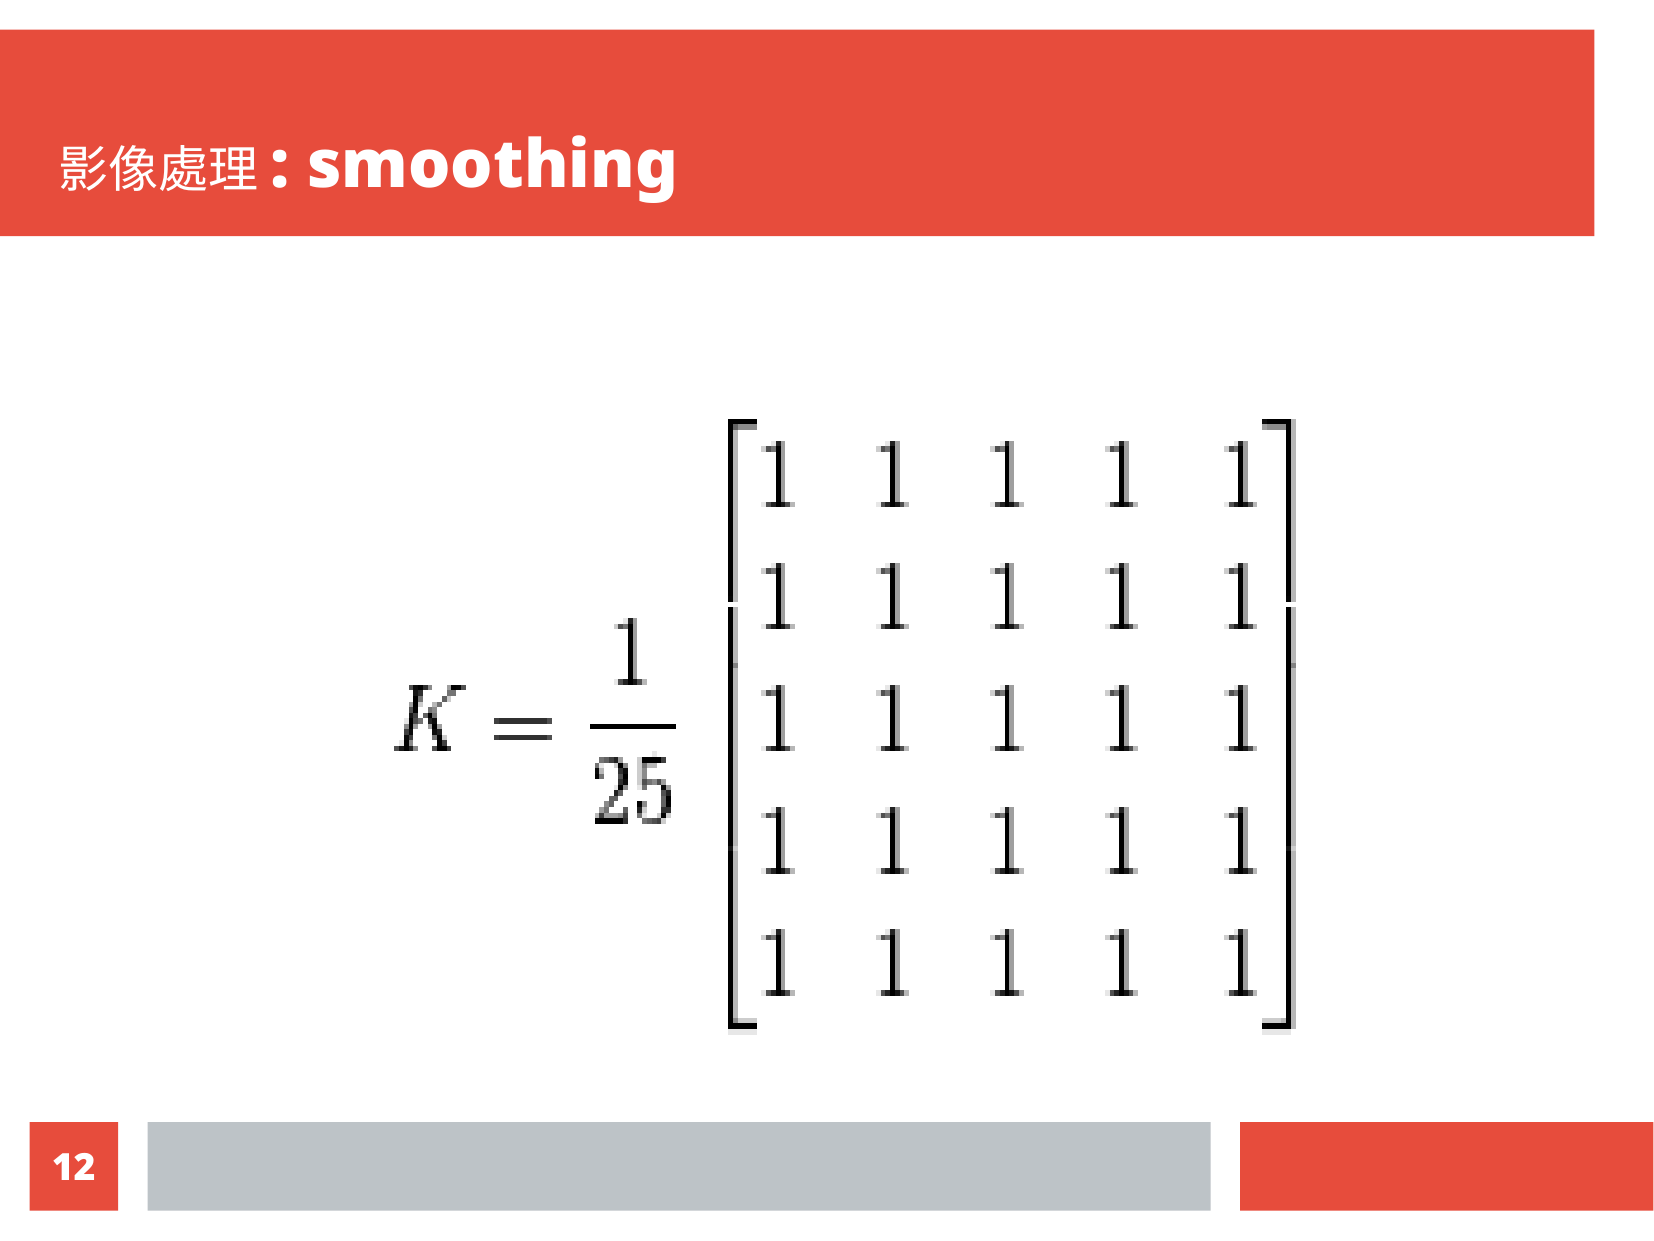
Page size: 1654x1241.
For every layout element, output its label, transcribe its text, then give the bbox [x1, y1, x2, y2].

picture [390, 419, 1296, 1036]
title 影像處理: smoothing [59, 59, 1595, 207]
